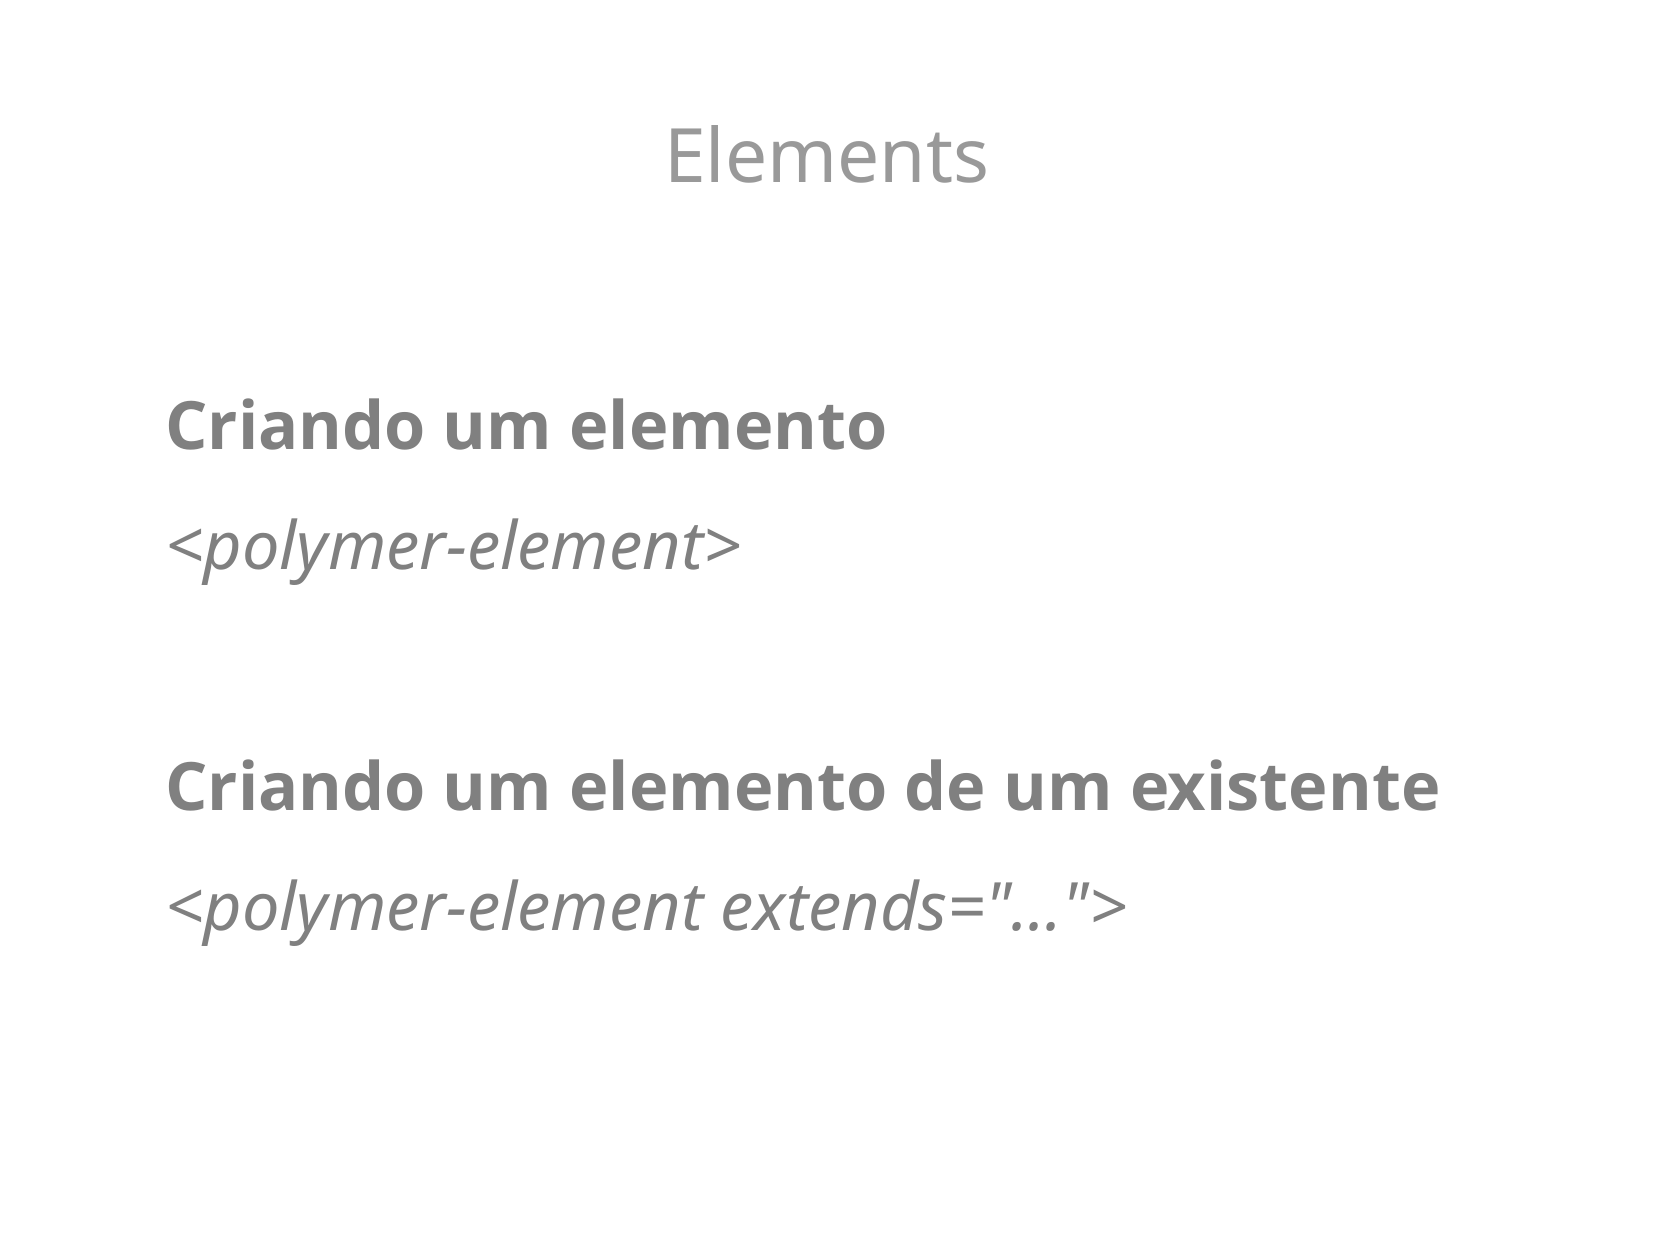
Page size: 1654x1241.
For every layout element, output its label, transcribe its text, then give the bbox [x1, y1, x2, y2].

list Criando um elemento <polymer-element> Criando um elemento de um existente <polymer-element extends="..."> [94, 377, 1583, 1098]
title Elements [82, 49, 1571, 257]
